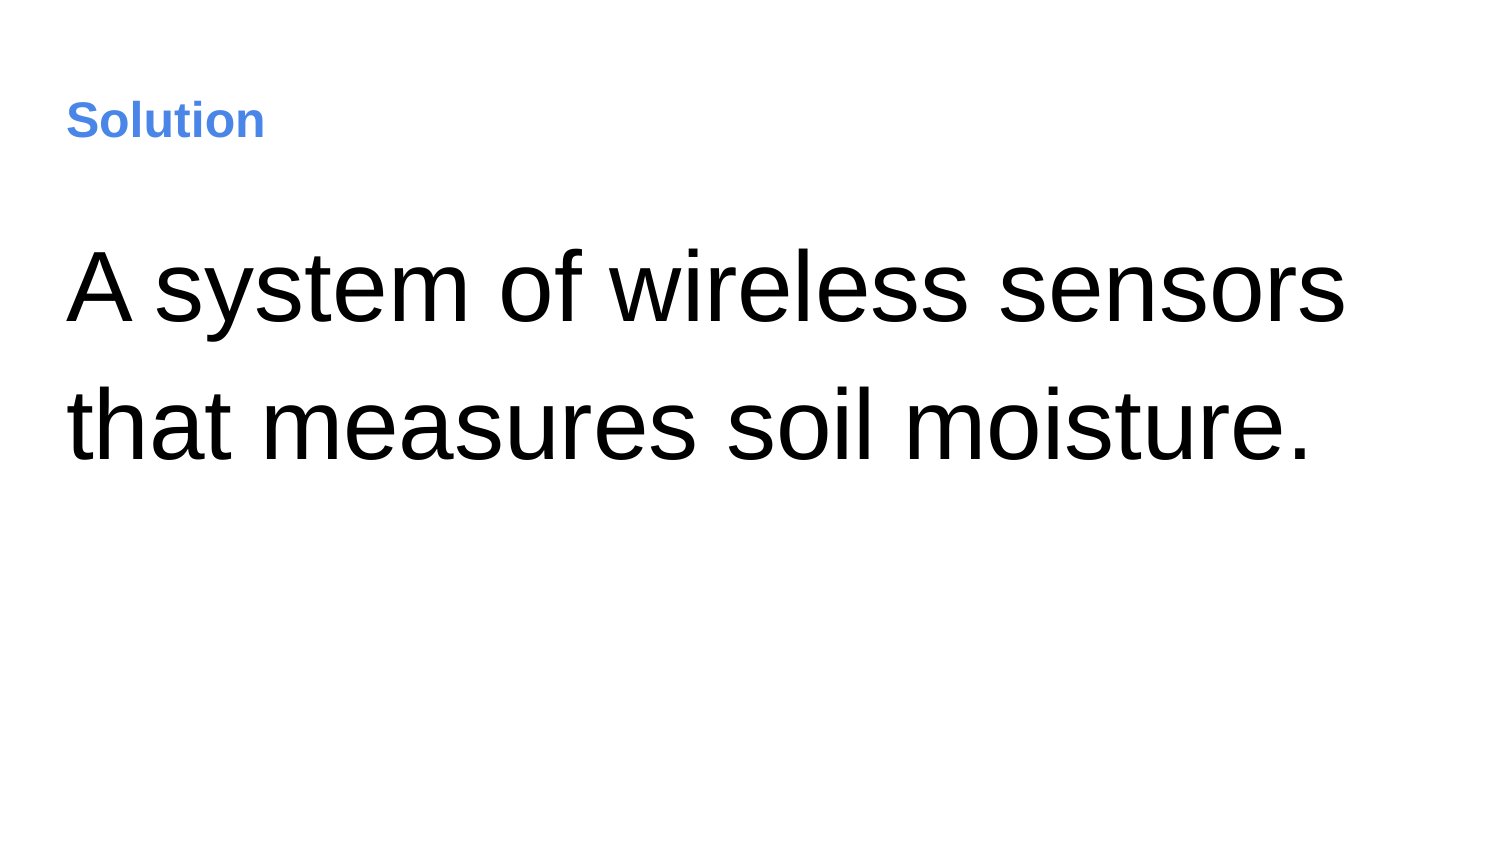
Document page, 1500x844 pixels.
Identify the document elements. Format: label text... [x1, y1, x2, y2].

list A system of wireless sensors that measures soil moisture. [51, 189, 1449, 750]
title Solution [51, 72, 1449, 167]
